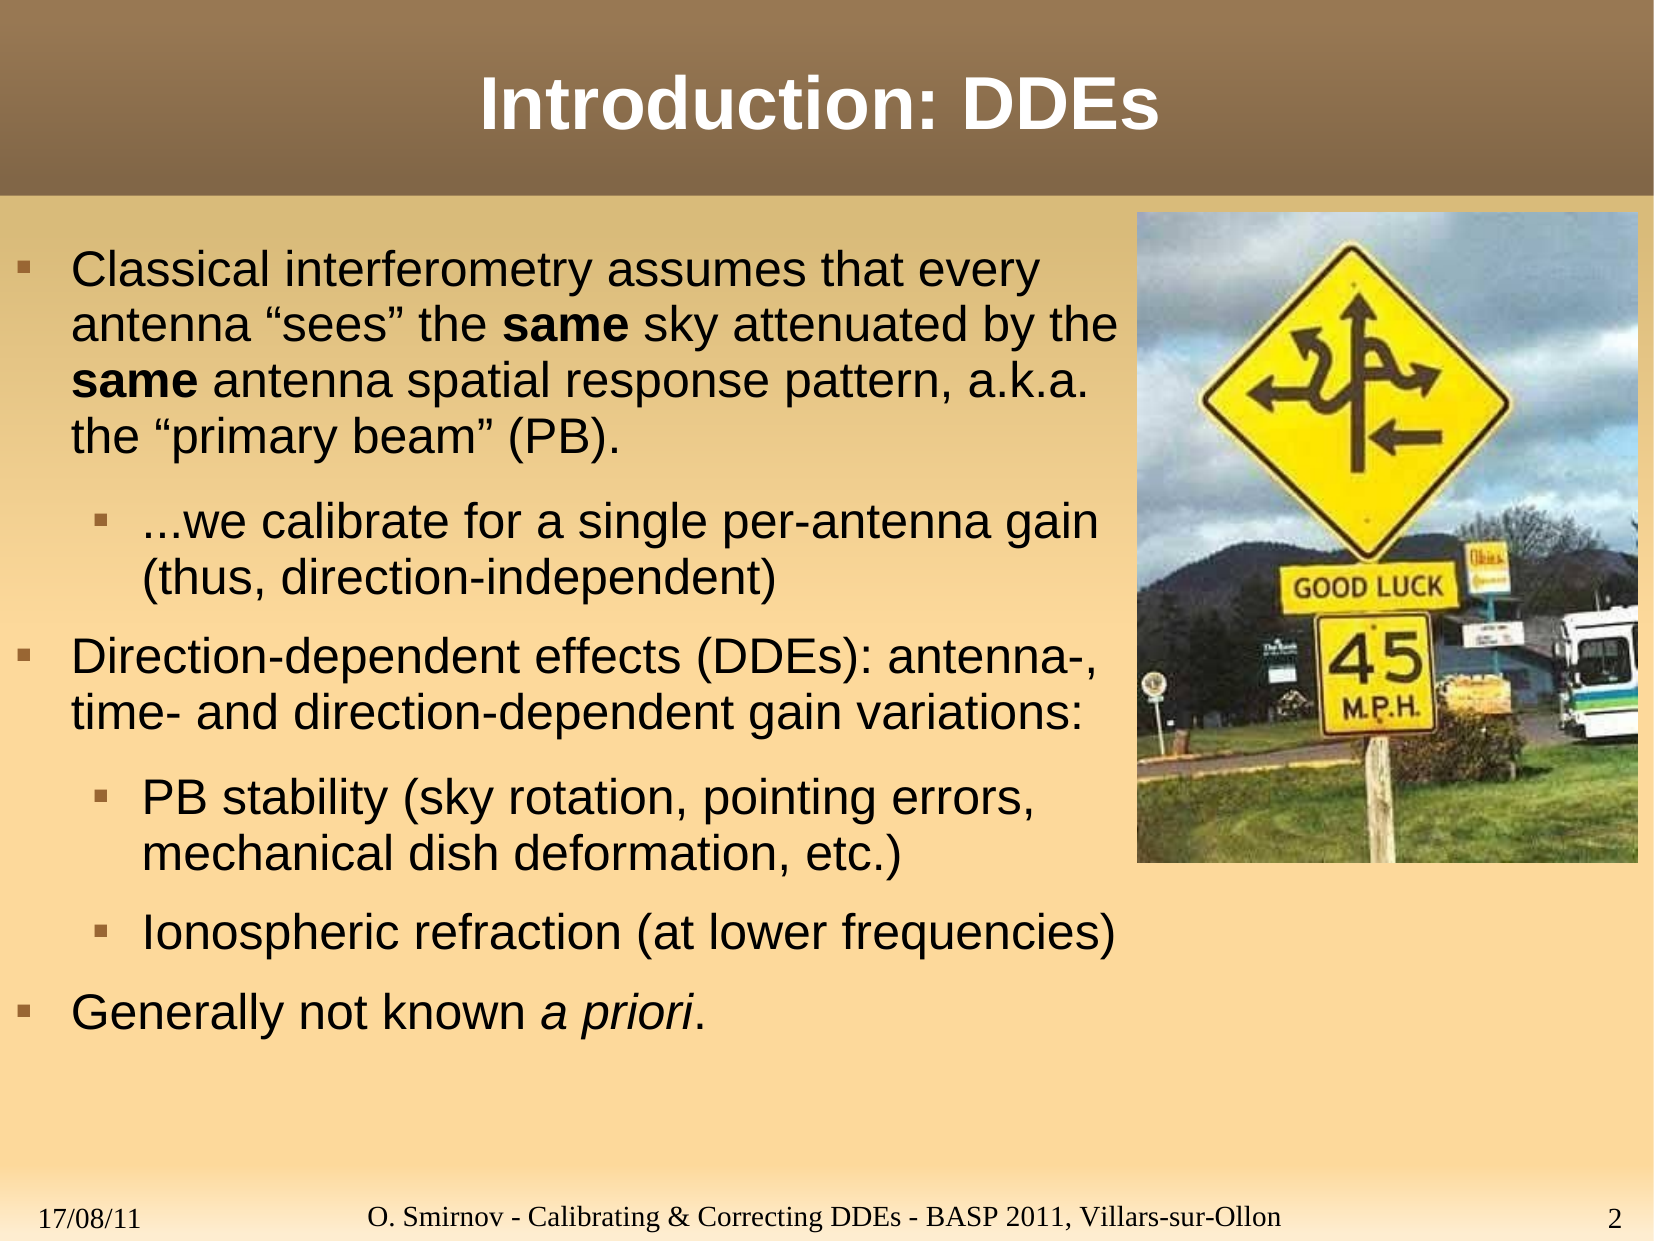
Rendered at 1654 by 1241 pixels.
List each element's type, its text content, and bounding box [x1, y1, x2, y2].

list Classical interferometry assumes that every antenna “sees” the same sky attenuated by the same antenna spatial response pattern, a.k.a. the “primary beam” (PB). ...we calibrate for a single per-antenna gain (thus, direction-independent) Direction-dependent effects (DDEs): antenna-, time- and direction-dependent gain variations: PB stability (sky rotation, pointing errors, mechanical dish deformation, etc.) Ionospheric refraction (at lower frequencies) Generally not known a priori. [0, 240, 1156, 1126]
picture [0, 0, 1654, 1241]
title Introduction: DDEs [76, 7, 1565, 200]
